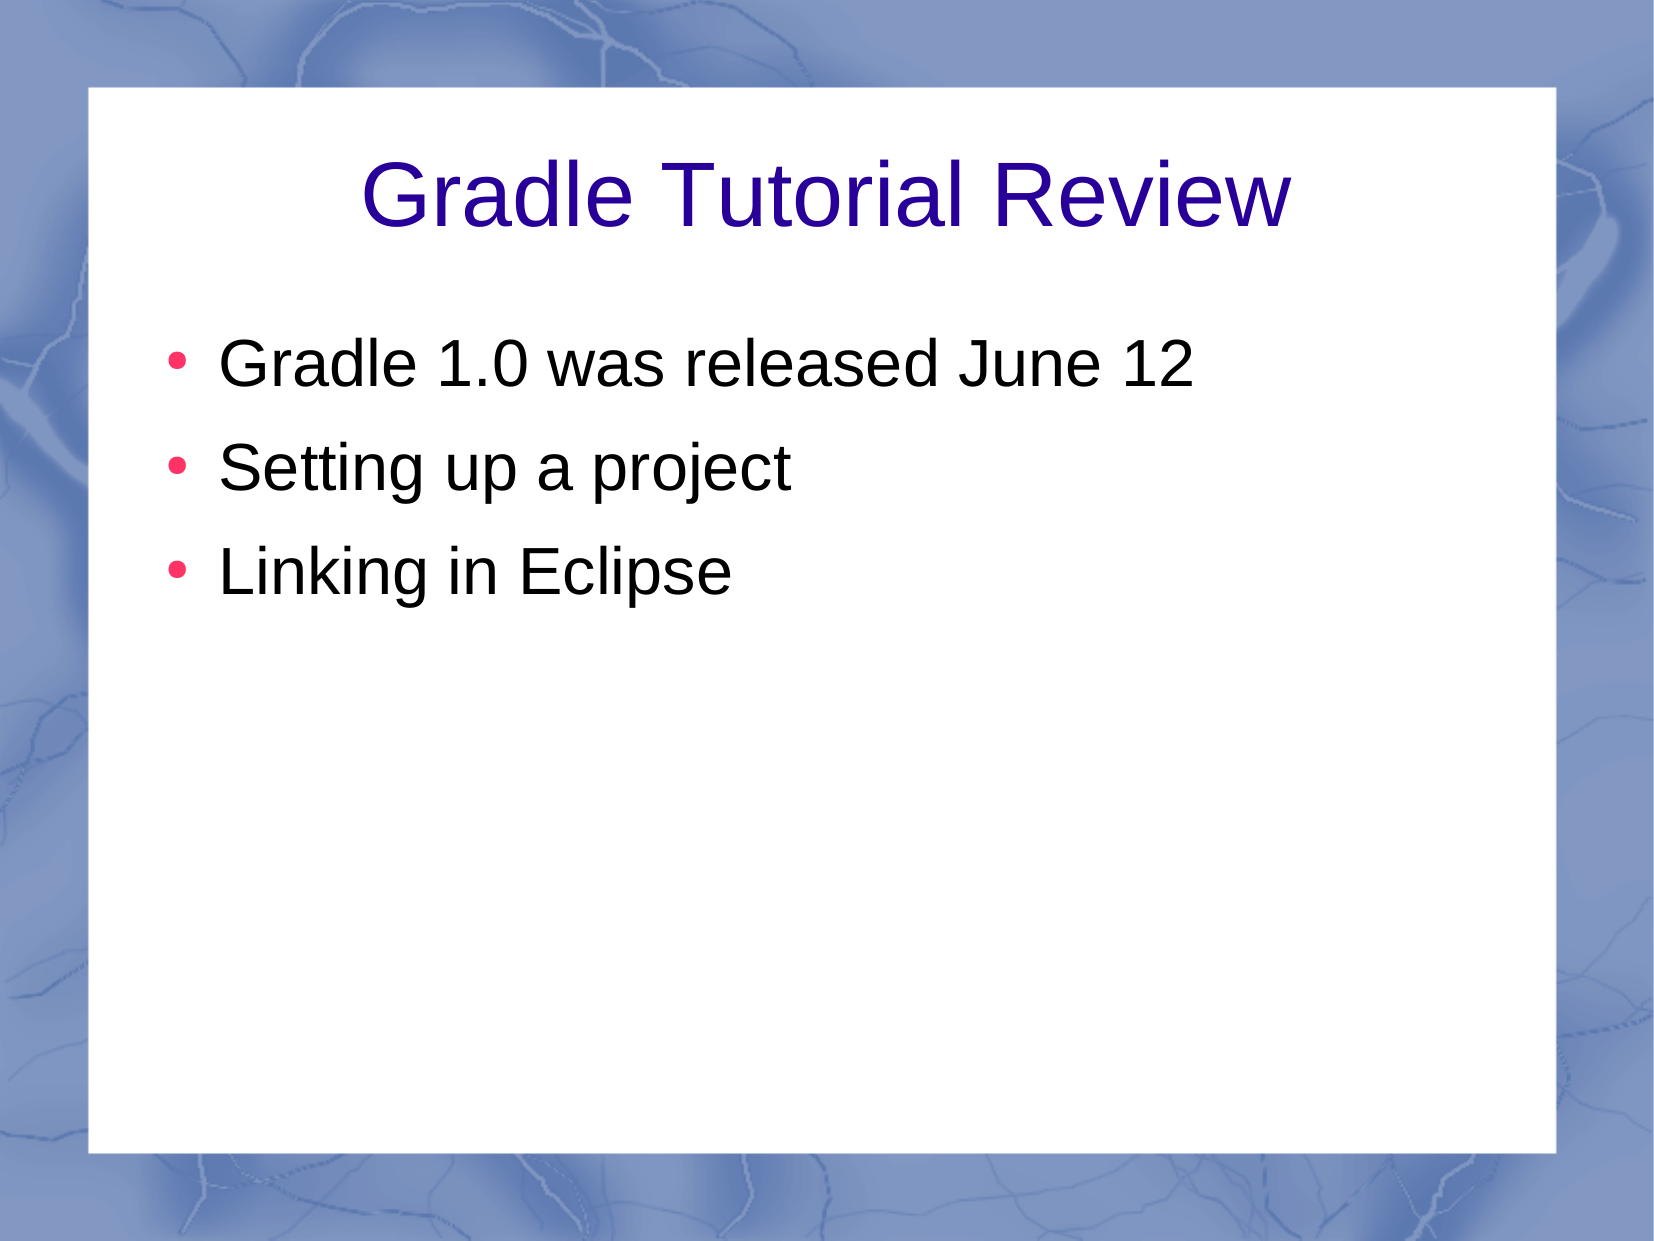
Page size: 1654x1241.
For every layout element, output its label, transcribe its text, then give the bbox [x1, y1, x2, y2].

title Gradle Tutorial Review [118, 98, 1536, 291]
list Gradle 1.0 was released June 12 Setting up a project Linking in Eclipse [147, 325, 1506, 1217]
picture [0, 0, 1654, 1241]
